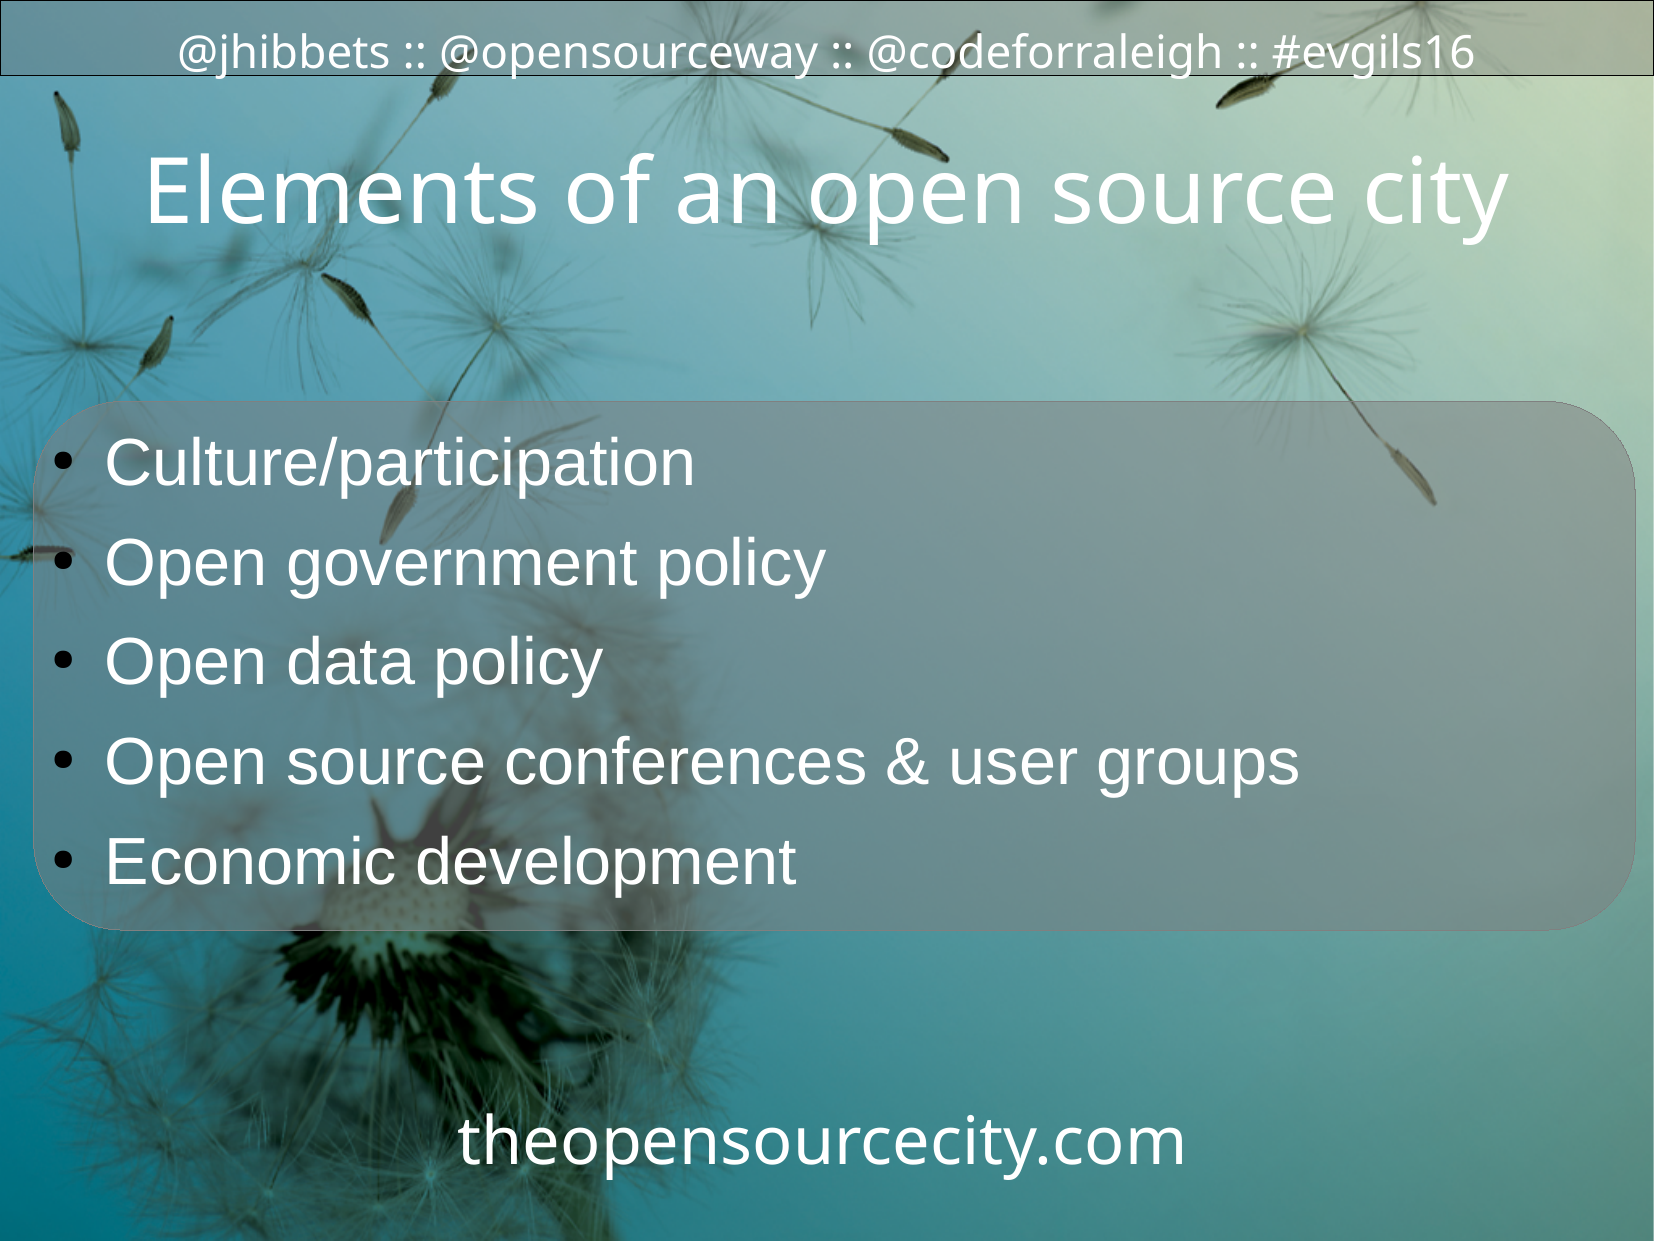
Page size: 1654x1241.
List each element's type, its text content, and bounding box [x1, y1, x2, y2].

text_box [62, 401, 1636, 931]
text_box theopensourcecity.com [442, 1085, 1211, 1168]
list Culture/participation Open government policy Open data policy Open source conferences & user groups Economic development [33, 425, 1522, 909]
picture [0, 76, 1654, 1241]
title Elements of an open source city [82, 84, 1571, 292]
